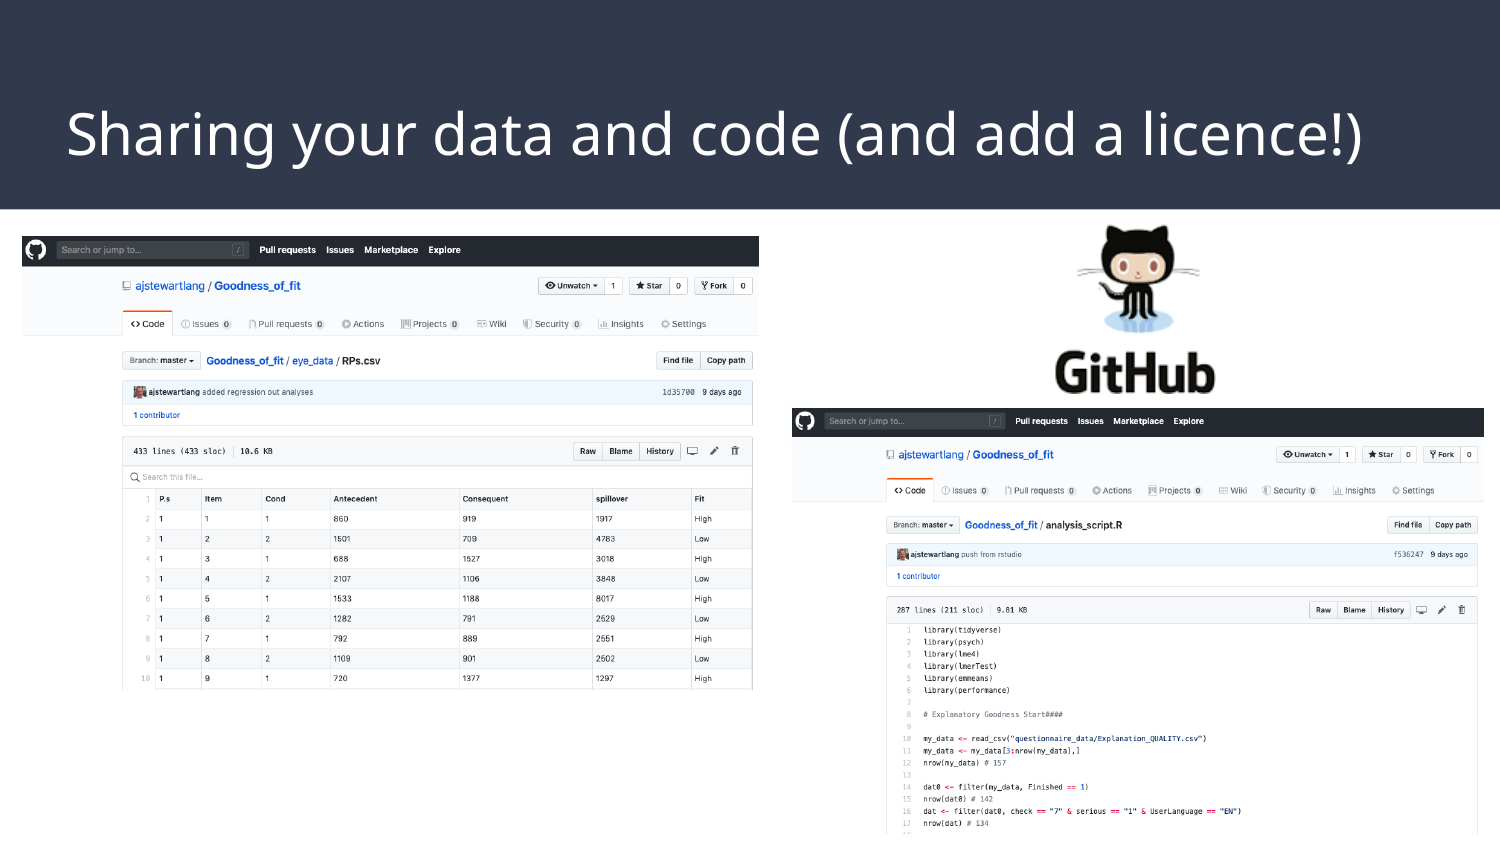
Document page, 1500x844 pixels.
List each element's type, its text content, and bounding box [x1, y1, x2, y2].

picture [792, 408, 1484, 834]
title Sharing your data and code (and add a licence!) [51, 82, 1449, 185]
picture [953, 219, 1323, 394]
picture [22, 236, 759, 690]
